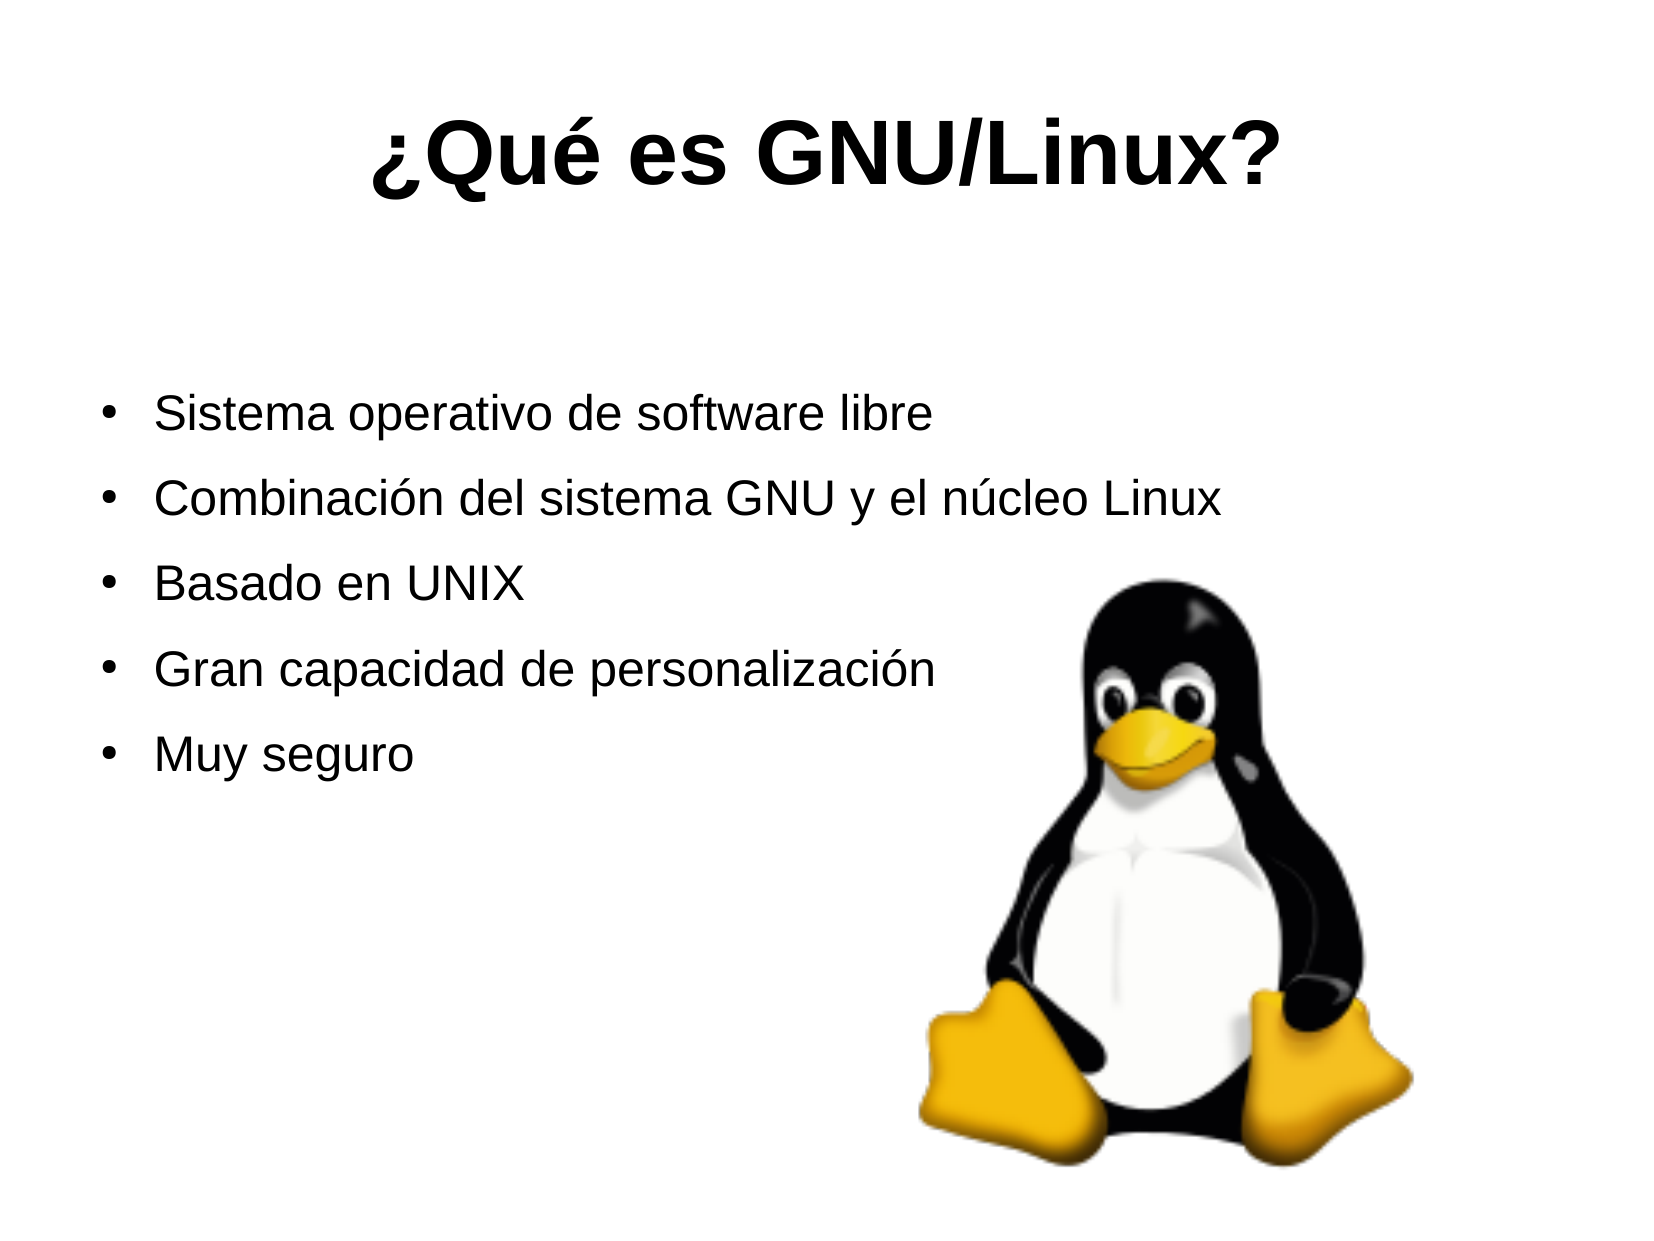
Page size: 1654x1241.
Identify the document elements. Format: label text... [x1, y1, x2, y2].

title ¿Qué es GNU/Linux? [82, 49, 1571, 257]
picture [887, 543, 1441, 1194]
list Sistema operativo de software libre Combinación del sistema GNU y el núcleo Linux Basado en UNIX Gran capacidad de personalización Muy seguro [82, 385, 1571, 1105]
